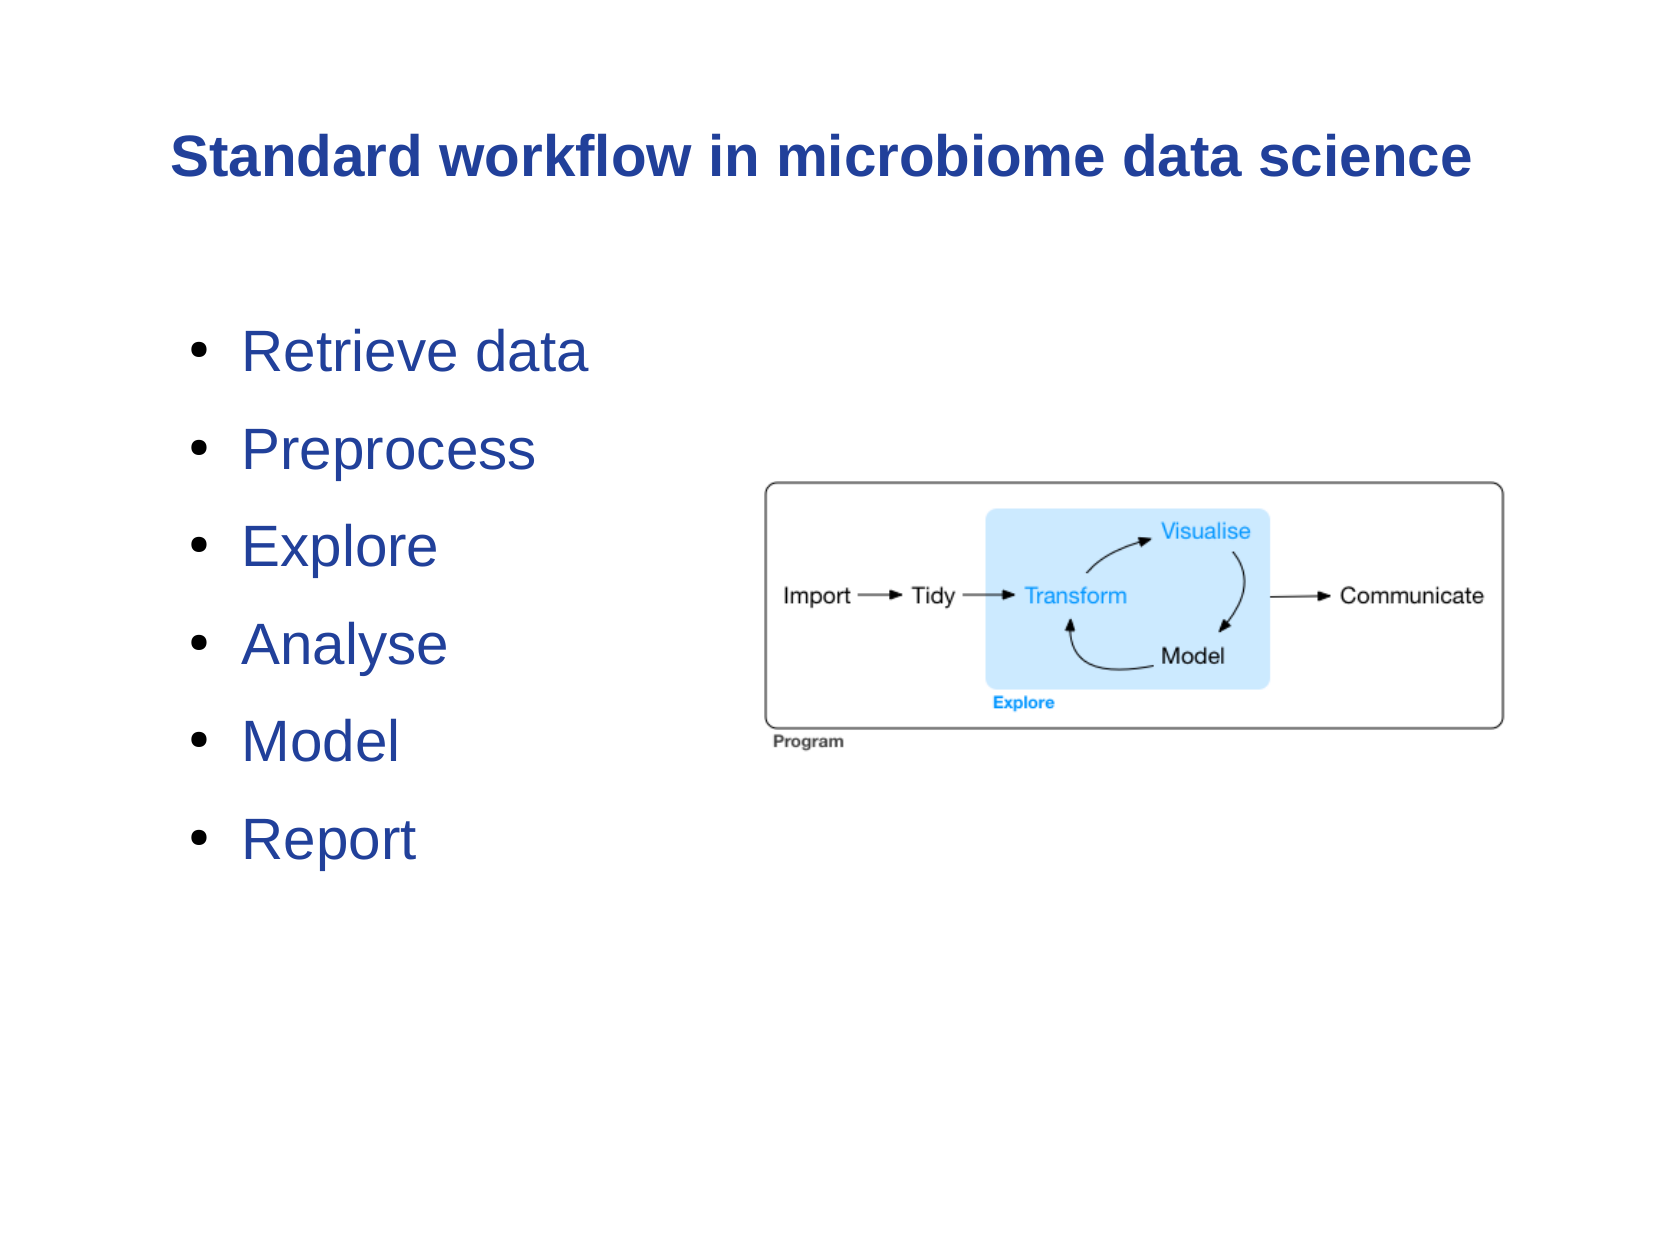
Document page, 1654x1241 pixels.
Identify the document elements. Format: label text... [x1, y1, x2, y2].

picture [763, 480, 1506, 753]
list Standard workflow in microbiome data science Retrieve data Preprocess Explore Analyse Model Report [170, 123, 1544, 1075]
